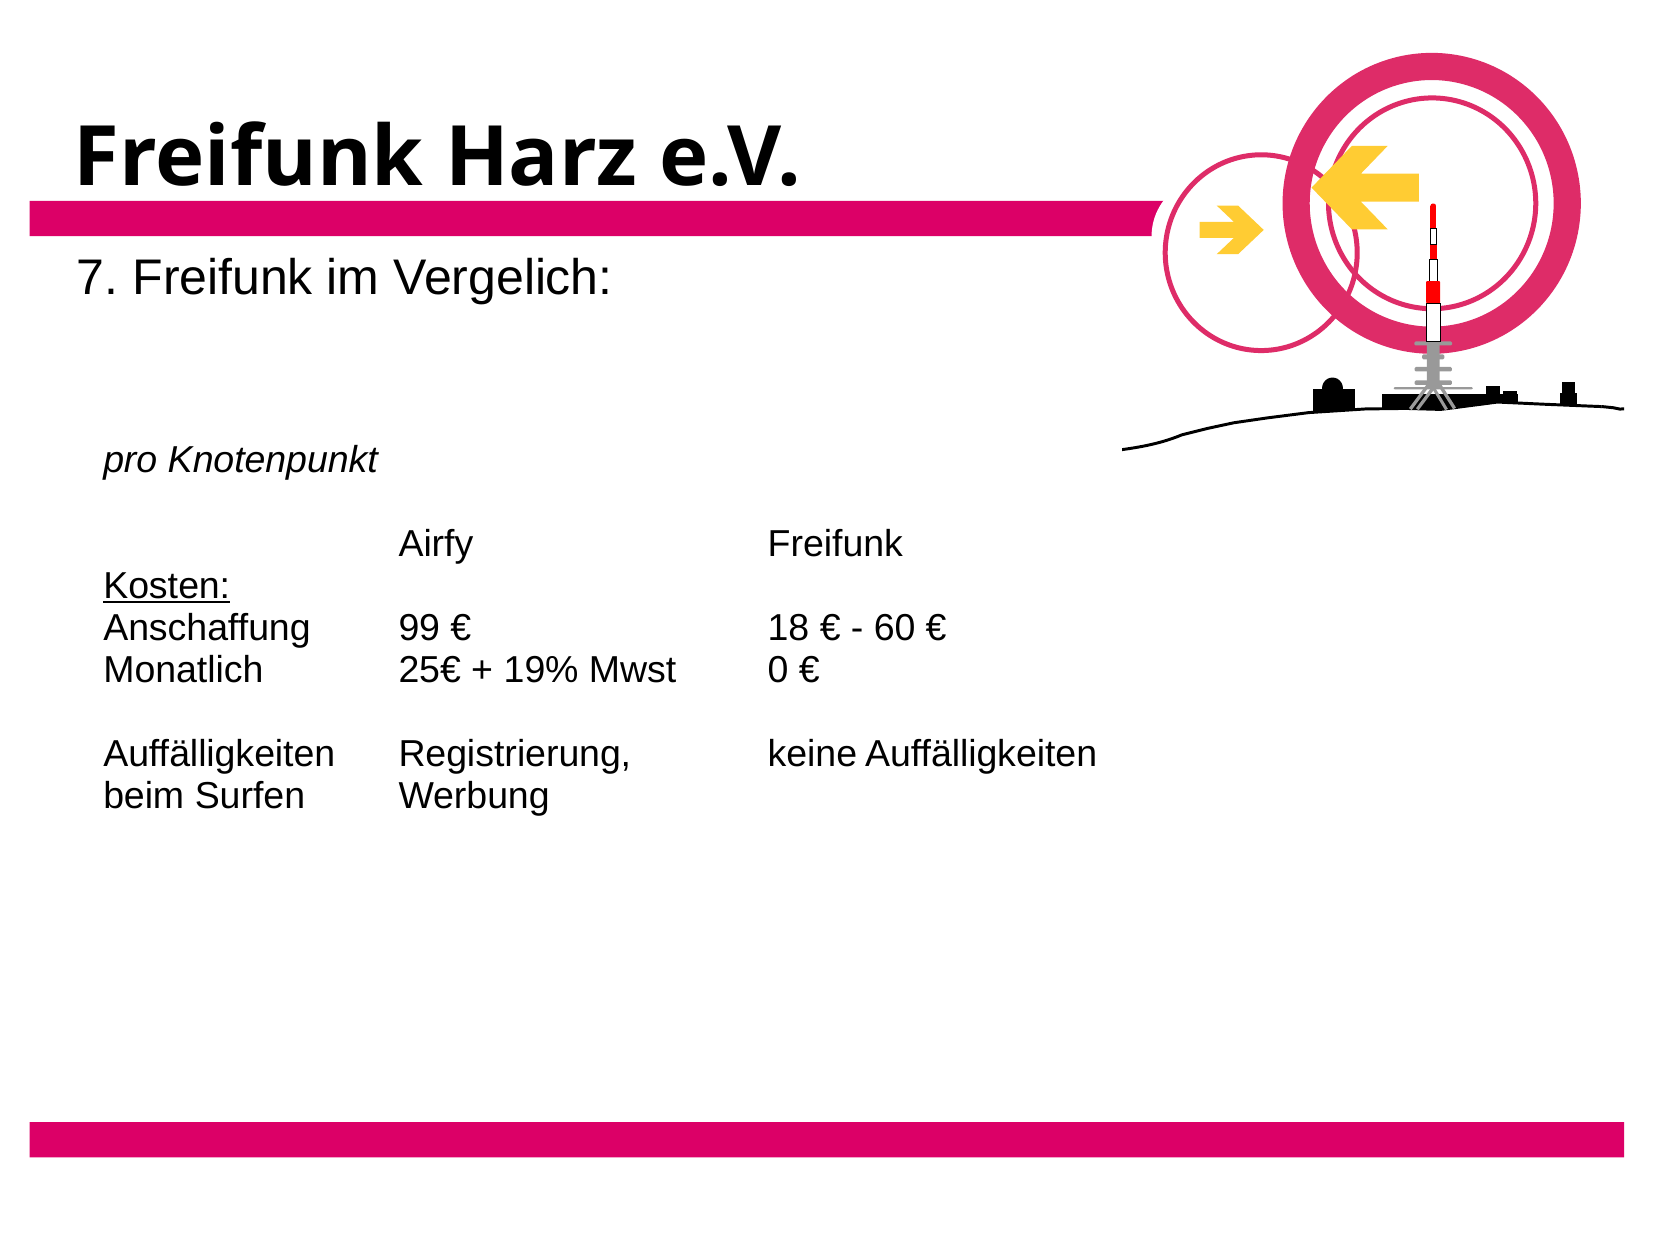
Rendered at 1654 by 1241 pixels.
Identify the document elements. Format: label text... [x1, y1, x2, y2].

subtitle 7. Freifunk im Vergelich: [76, 218, 697, 337]
text_box pro Knotenpunkt Airfy Freifunk Kosten: Anschaffung 99 € 18 € - 60 € Monatlich 25€ + 19% Mwst 0 € Auffälligkeiten Registrierung, keine Auffälligkeiten beim Surfen Werbung [88, 431, 1123, 1022]
